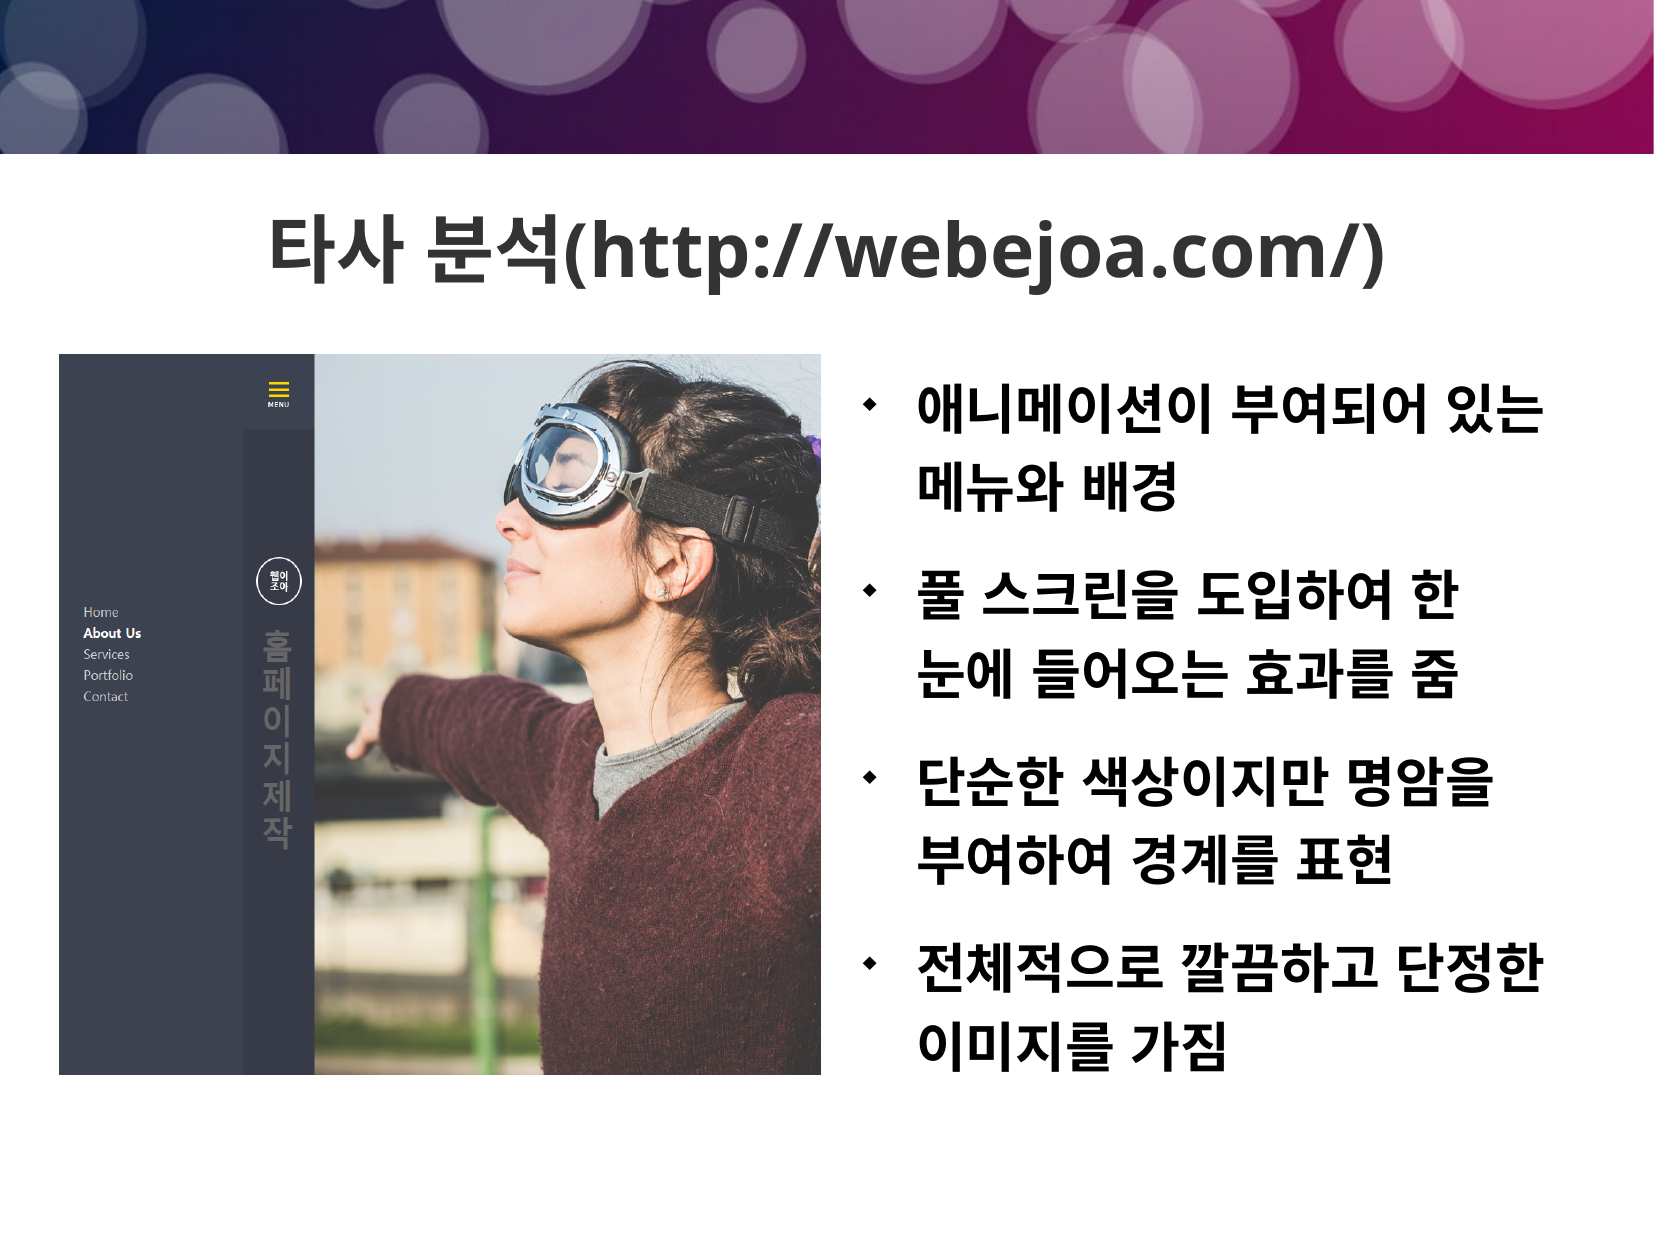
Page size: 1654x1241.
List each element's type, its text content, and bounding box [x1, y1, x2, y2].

title 타사 분석(http://webejoa.com/) [82, 159, 1571, 331]
picture [0, 0, 1654, 154]
list 애니메이션이 부여되어 있는 메뉴와 배경 풀 스크린을 도입하여 한 눈에 들어오는 효과를 줌 단순한 색상이지만 명암을 부여하여 경계를 표현 전체적으로 깔끔하고 단정한 이미지를 가짐 [845, 366, 1572, 1087]
picture [59, 354, 821, 1075]
